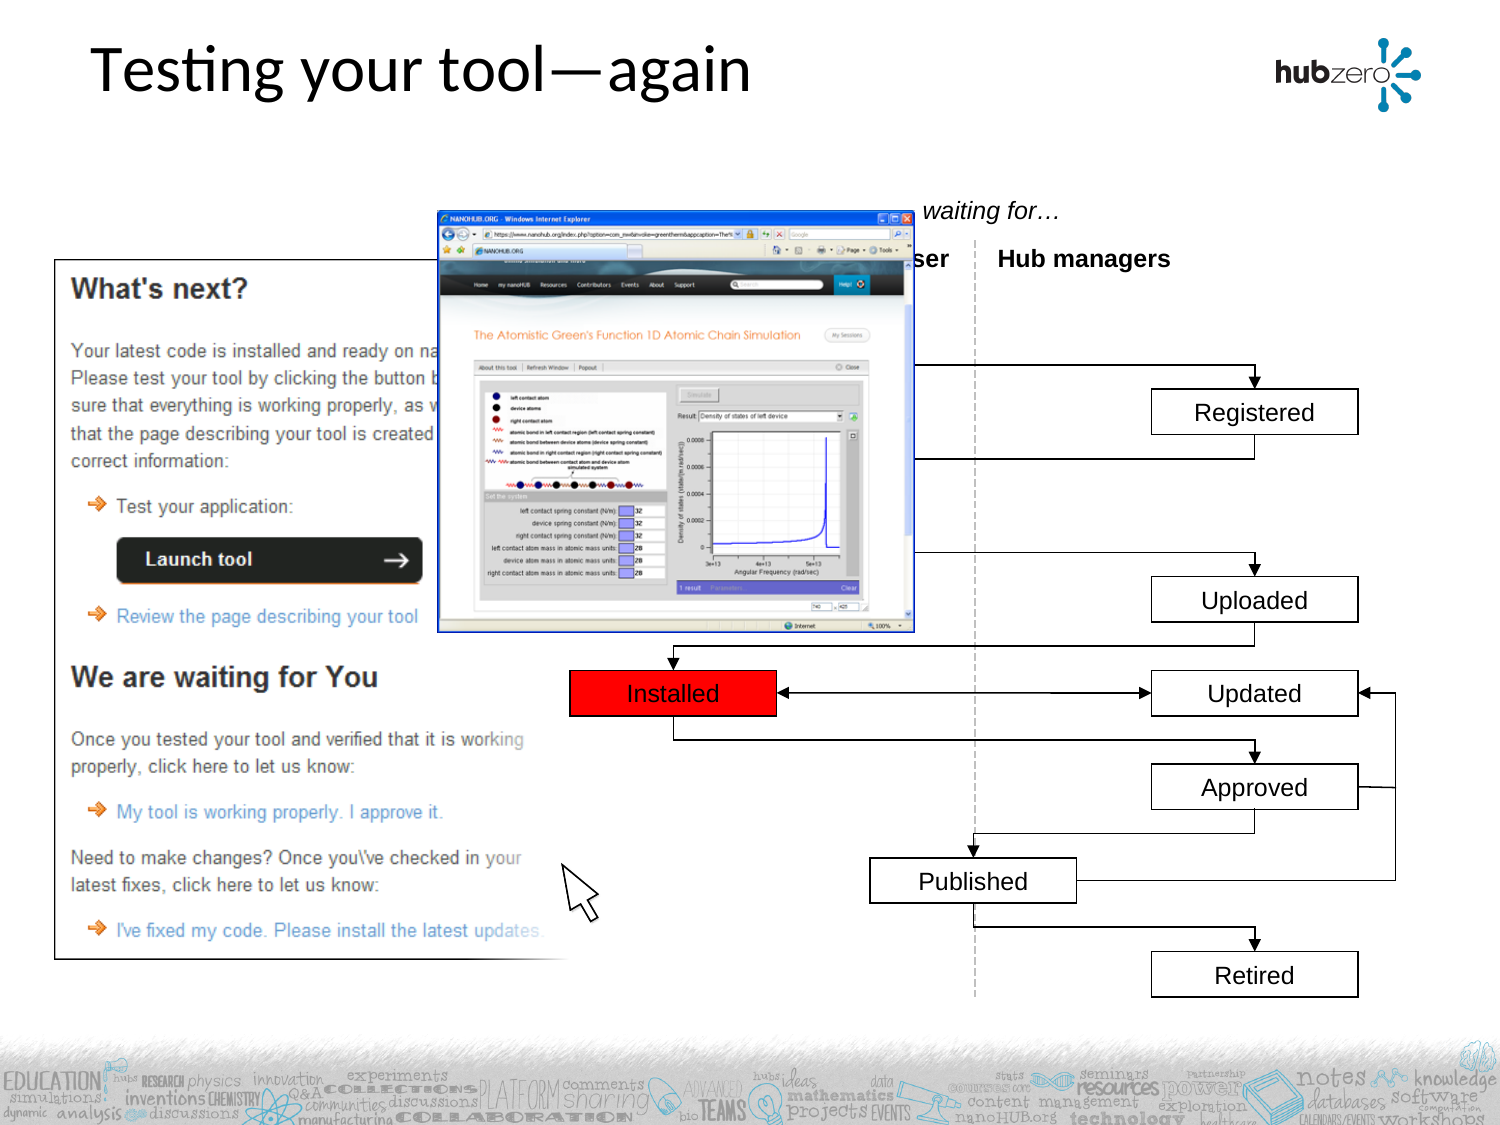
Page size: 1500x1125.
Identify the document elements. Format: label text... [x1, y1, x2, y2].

text_box Updated [1151, 670, 1358, 716]
text_box Uploaded [1151, 576, 1358, 622]
text_box Installed [570, 670, 777, 716]
picture [1272, 35, 1424, 115]
text_box Published [870, 857, 1077, 904]
text_box [537, 633, 676, 842]
text_box waiting for… [832, 187, 1152, 244]
text_box User [915, 244, 965, 291]
title Testing your tool—again [75, 12, 1249, 118]
text_box [562, 864, 598, 922]
text_box Approved [1151, 764, 1358, 810]
text_box Hub managers [982, 234, 1221, 291]
text_box Retired [1151, 951, 1358, 997]
text_box Registered [1151, 389, 1358, 435]
picture [0, 1034, 1500, 1125]
picture [54, 210, 915, 960]
